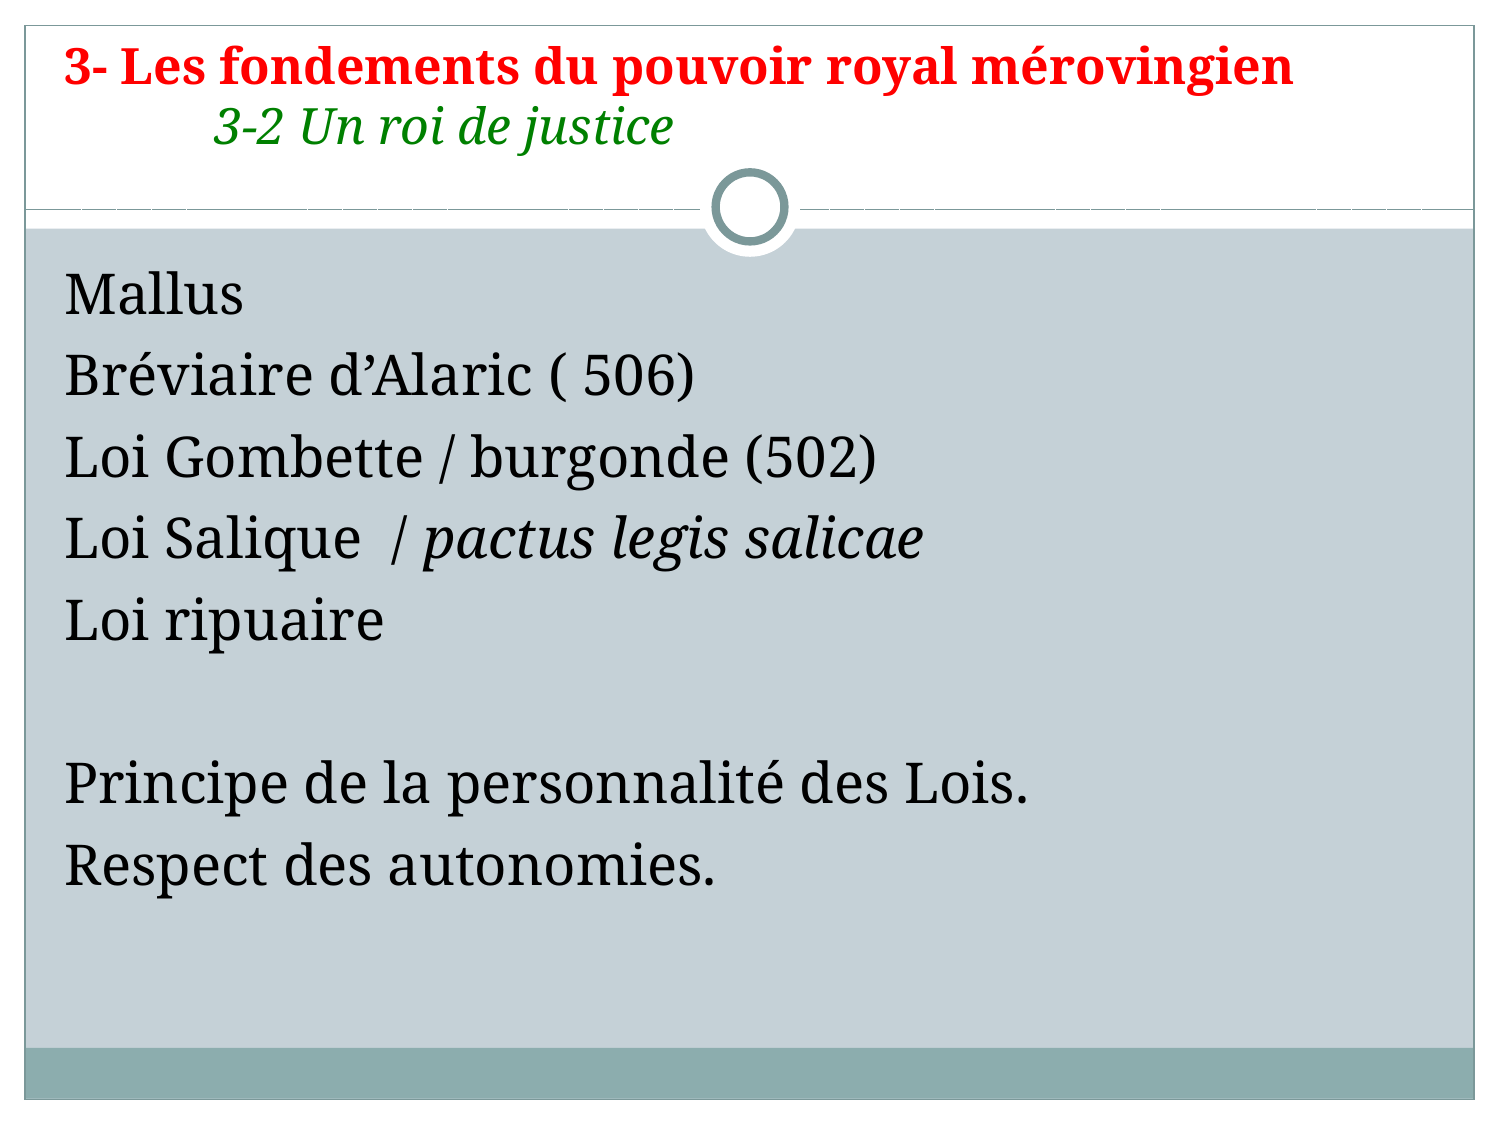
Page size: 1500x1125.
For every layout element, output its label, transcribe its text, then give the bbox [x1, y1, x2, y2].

list Mallus Bréviaire d’Alaric ( 506) Loi Gombette / burgonde (502) Loi Salique / pactus legis salicae Loi ripuaire Principe de la personnalité des Lois. Respect des autonomies. [49, 250, 1445, 1001]
title 3- Les fondements du pouvoir royal mérovingien 3-2 Un roi de justice [49, 37, 1450, 162]
